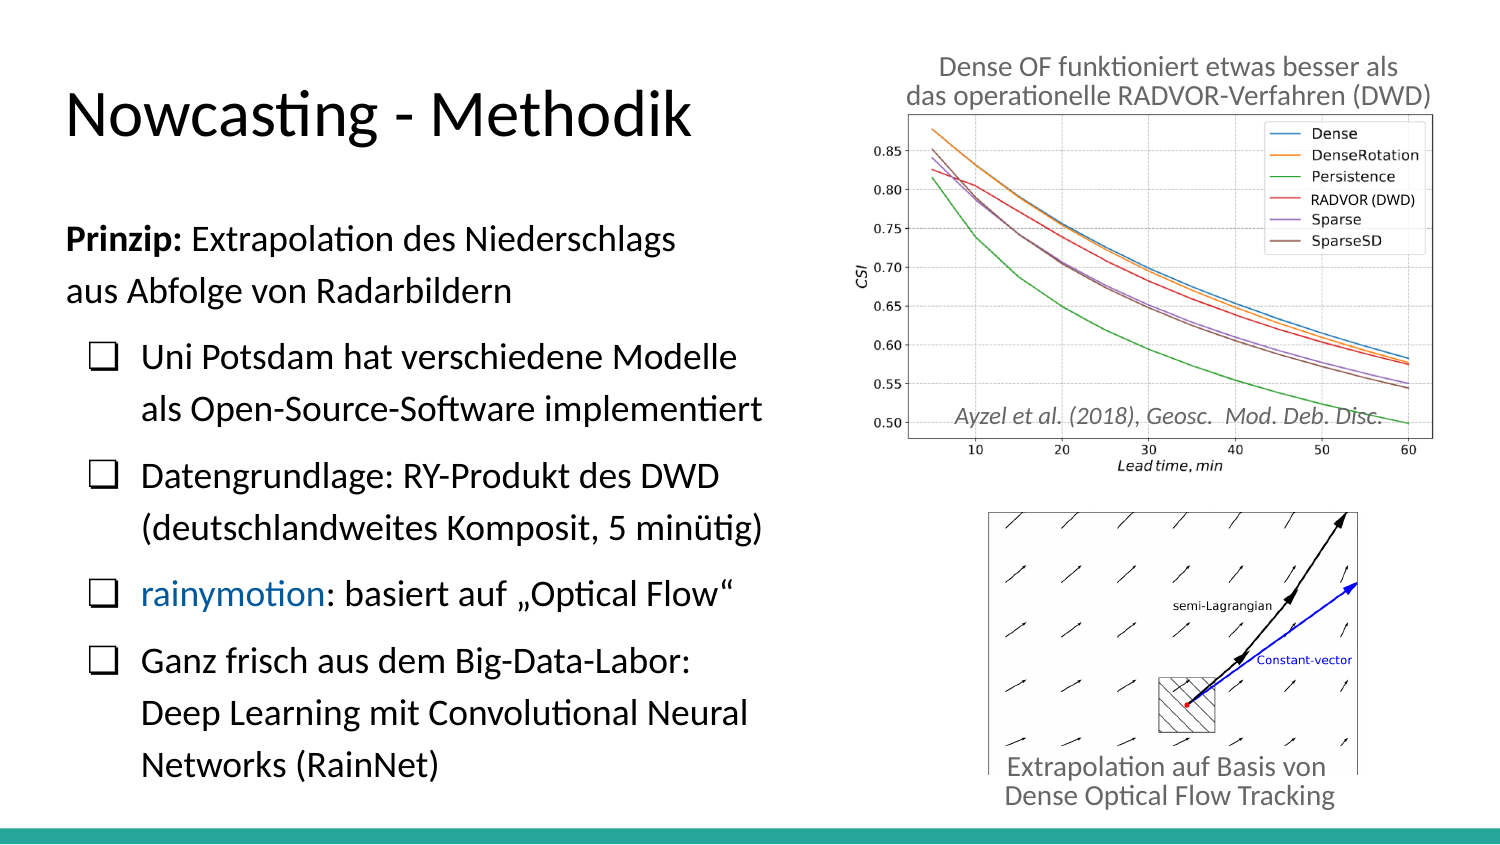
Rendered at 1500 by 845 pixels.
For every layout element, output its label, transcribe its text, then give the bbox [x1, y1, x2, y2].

text_box Extrapolation auf Basis von Dense Optical Flow Tracking [975, 753, 1366, 813]
text_box Prinzip: Extrapolation des Niederschlags aus Abfolge von Radarbildern Uni Potsdam hat verschiedene Modelle als Open-Source-Software implementiert Datengrundlage: RY-Produkt des DWD (deutschlandweites Komposit, 5 minütig) rainymotion: basiert auf „Optical Flow“ Ganz frisch aus dem Big-Data-Labor: Deep Learning mit Convolutional Neural Networks (RainNet) [51, 192, 1449, 750]
text_box RADVOR (DWD) [1310, 189, 1420, 207]
text_box Dense OF funktioniert etwas besser als das operationelle RADVOR-Verfahren (DWD) [868, 25, 1469, 114]
picture [836, 109, 1480, 491]
text_box Ayzel et al. (2018), Geosc. Mod. Deb. Disc. [914, 405, 1426, 431]
text_box Nowcasting - Methodik [51, 55, 868, 156]
picture [983, 506, 1366, 753]
